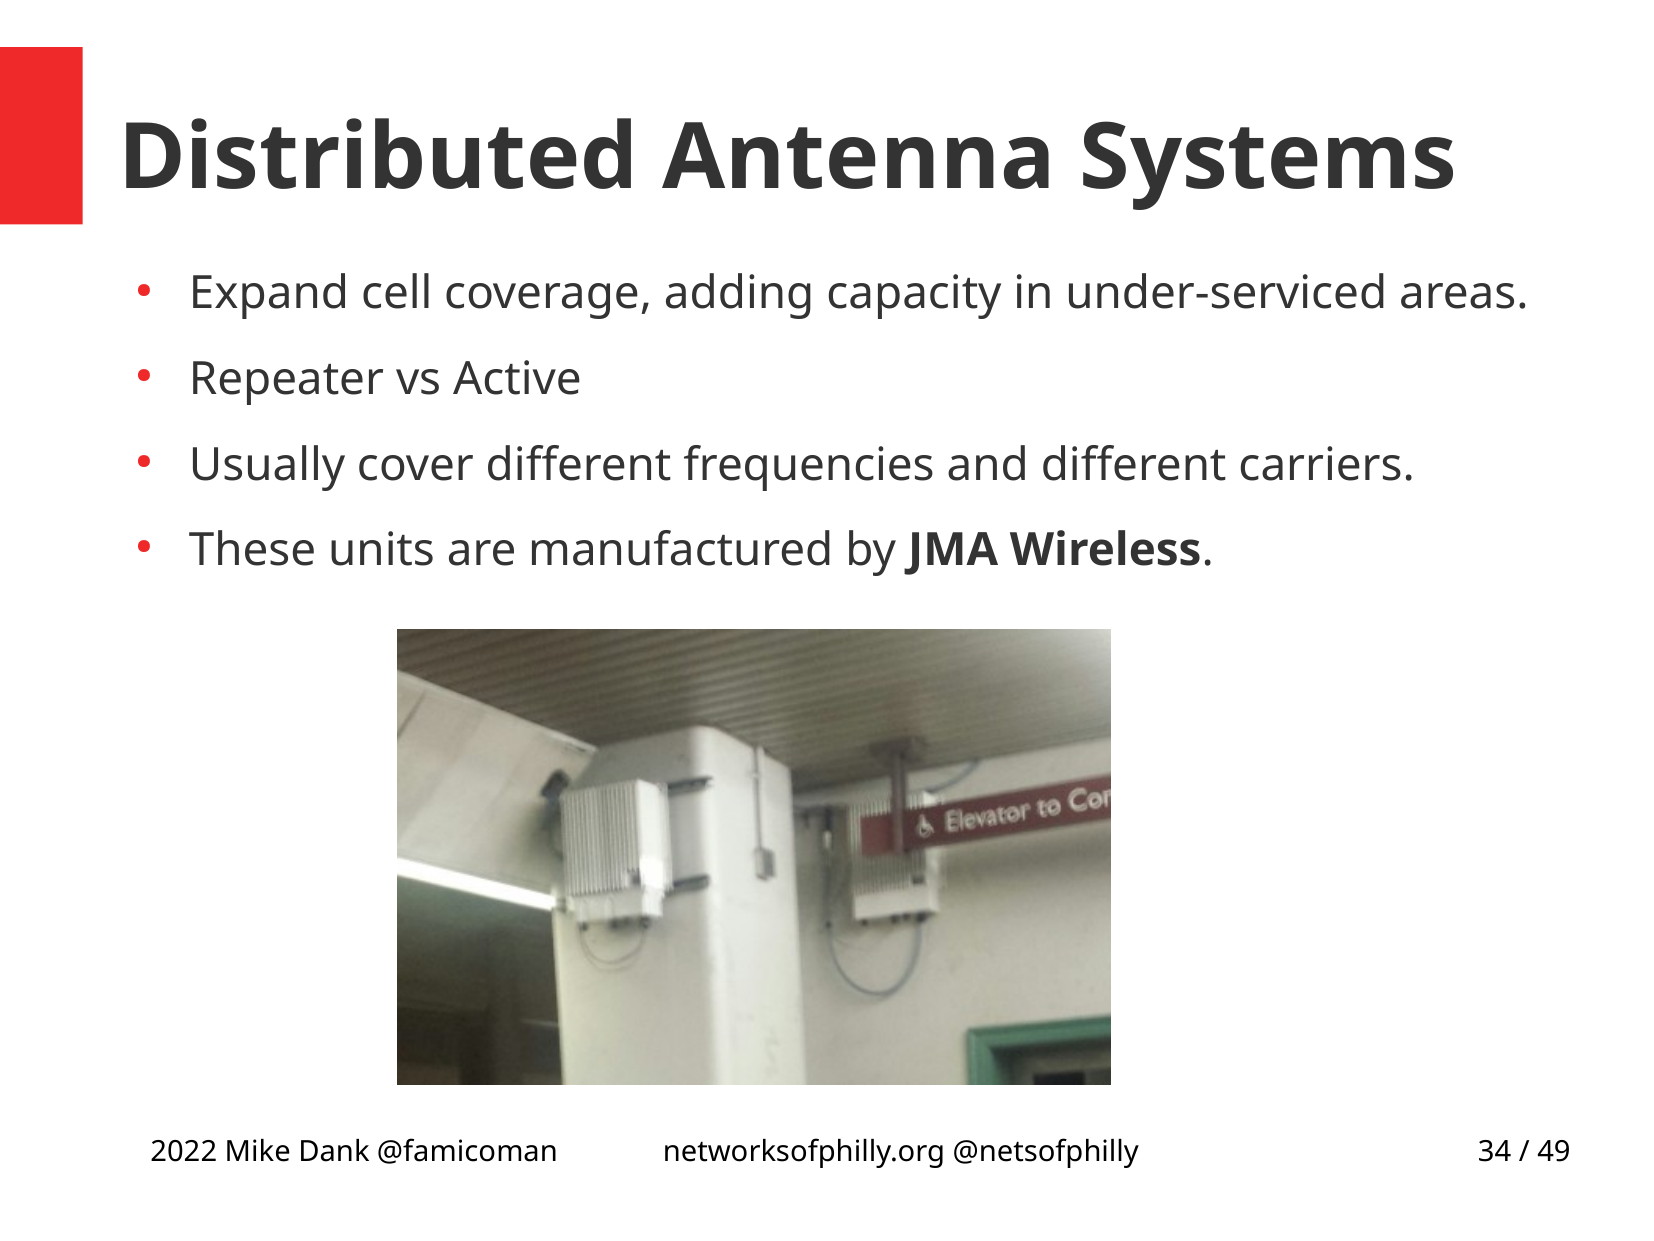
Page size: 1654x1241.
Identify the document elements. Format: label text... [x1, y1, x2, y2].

picture [397, 629, 1111, 1085]
list Expand cell coverage, adding capacity in under-serviced areas. Repeater vs Active Usually cover different frequencies and different carriers. These units are manufactured by JMA Wireless. [118, 259, 1536, 980]
title Distributed Antenna Systems [118, 49, 1571, 257]
